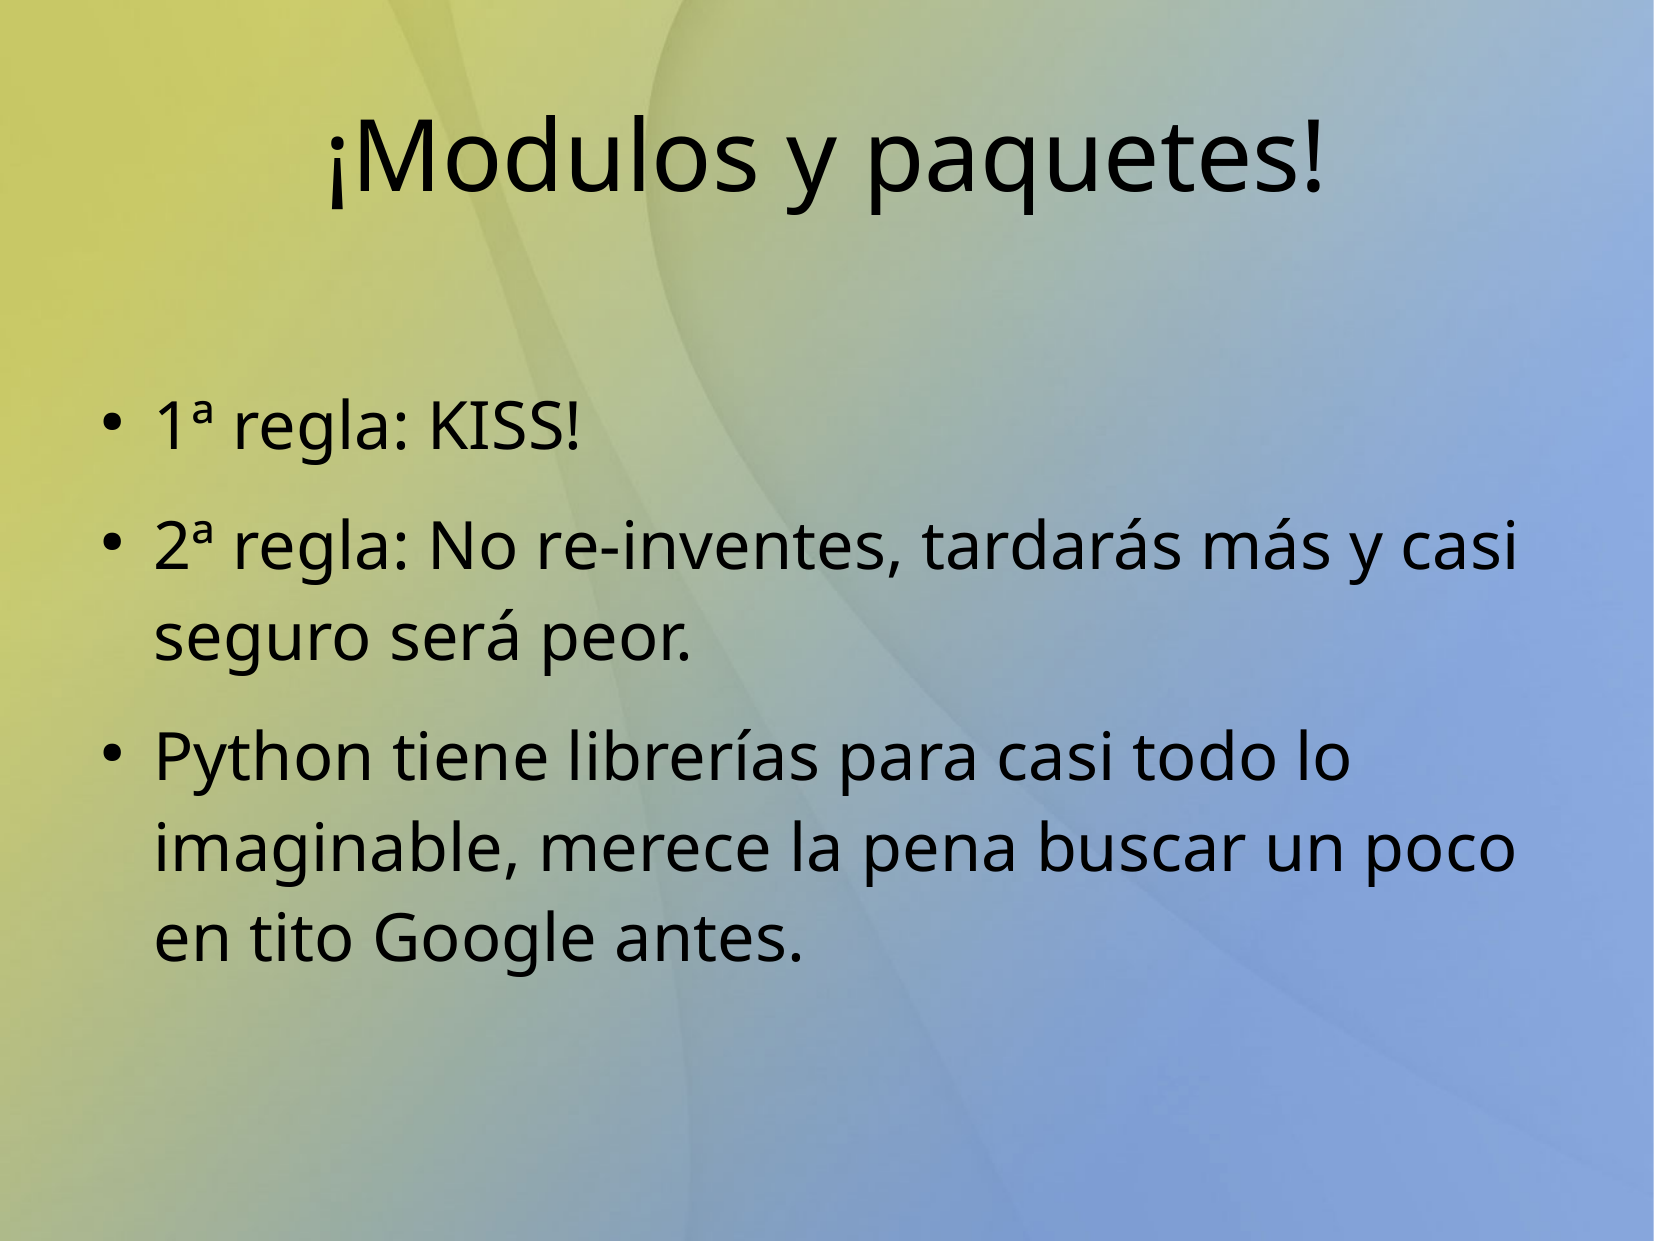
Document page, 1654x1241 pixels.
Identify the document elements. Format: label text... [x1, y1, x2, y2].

title ¡Modulos y paquetes! [82, 49, 1571, 257]
list 1ª regla: KISS! 2ª regla: No re-inventes, tardarás más y casi seguro será peor. Python tiene librerías para casi todo lo imaginable, merece la pena buscar un poco en tito Google antes. [82, 377, 1571, 1098]
picture [0, 0, 1654, 1241]
